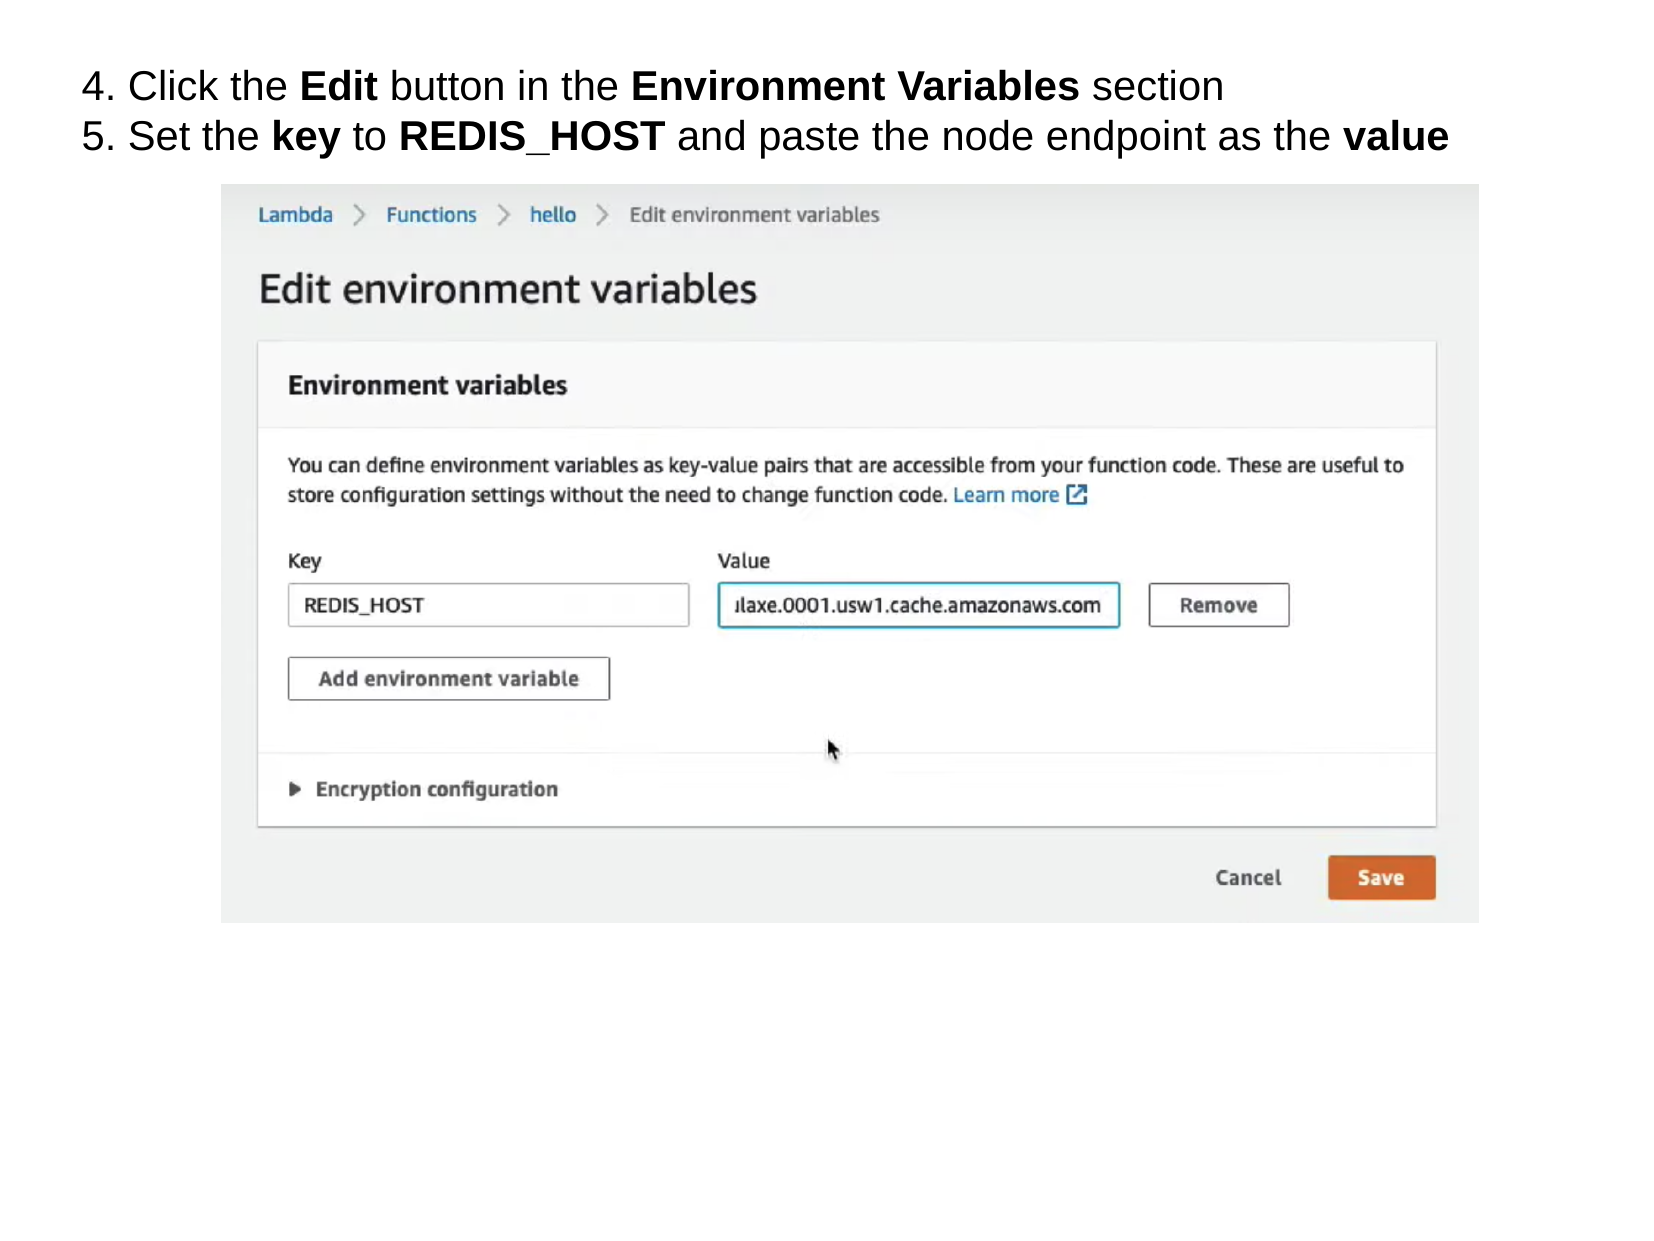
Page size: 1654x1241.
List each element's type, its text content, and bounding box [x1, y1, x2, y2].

text_box 4. Click the Edit button in the Environment Variables section 5. Set the key to REDIS_HOST and paste the node endpoint as the value [81, 58, 1619, 271]
picture [221, 184, 1479, 923]
